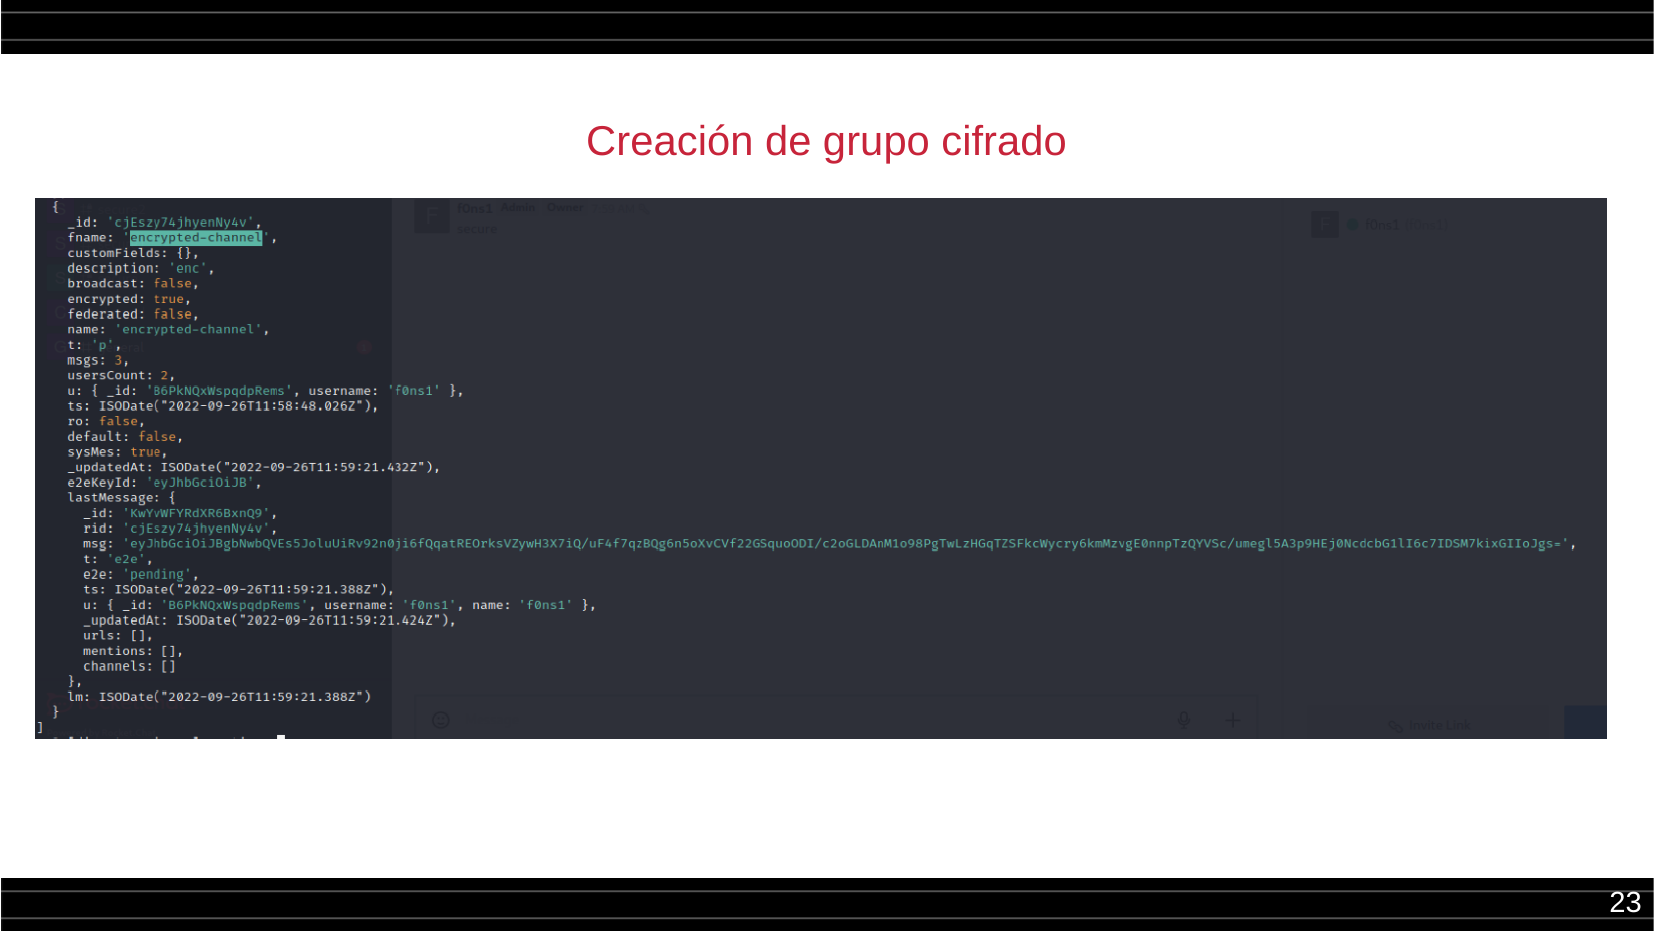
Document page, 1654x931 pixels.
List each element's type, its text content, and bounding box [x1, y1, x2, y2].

picture [1, 878, 1654, 931]
picture [35, 198, 1607, 739]
picture [1, 0, 1654, 54]
title Creación de grupo cifrado [82, 92, 1571, 189]
